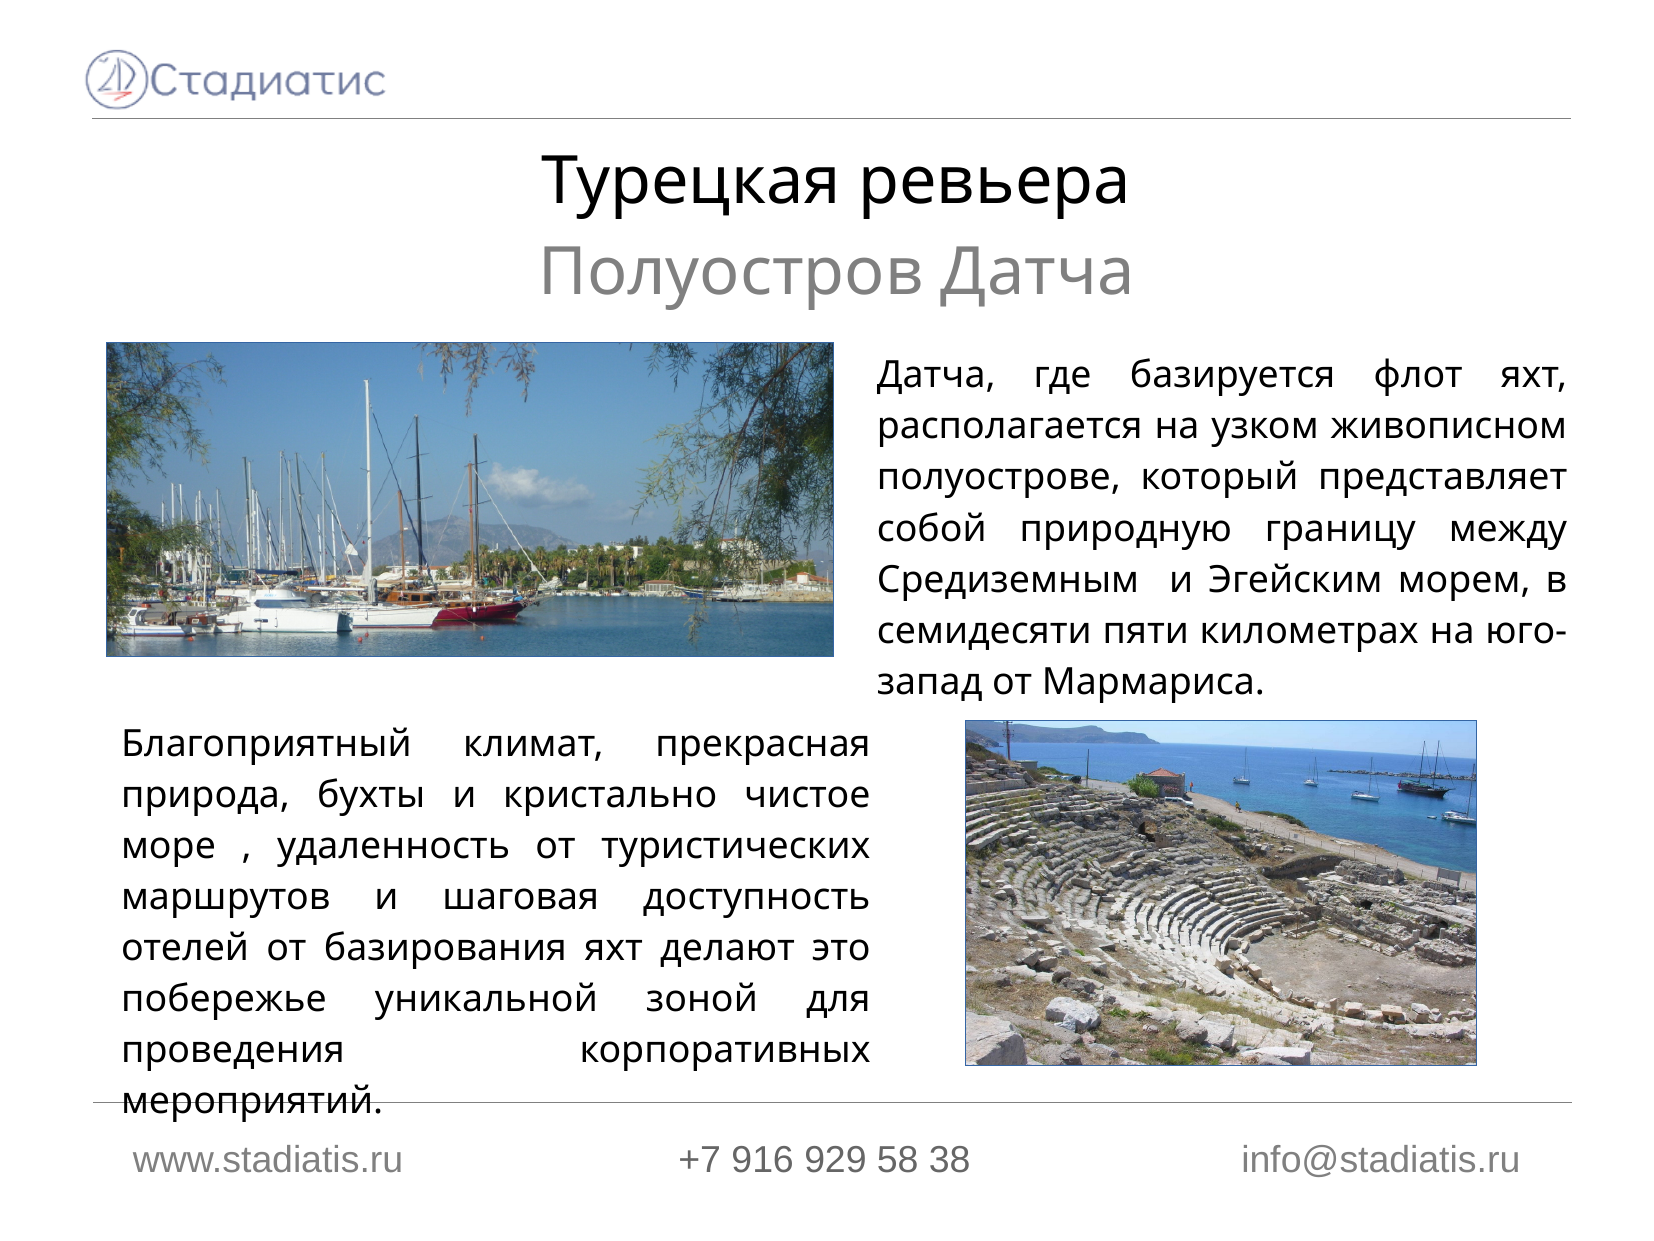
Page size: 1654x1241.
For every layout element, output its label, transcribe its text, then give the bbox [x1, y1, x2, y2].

text_box Турецкая ревьера Полуостров Датча [55, 125, 1619, 402]
text_box info@stadiatis.ru [1226, 1130, 1536, 1188]
text_box Благоприятный климат, прекрасная природа, бухты и кристально чистое море , удаленность от туристических маршрутов и шаговая доступность отелей от базирования яхт делают это побережье уникальной зоной для проведения корпоративных мероприятий. [106, 708, 886, 1065]
text_box Датча, где базируется флот яхт, располагается на узком живописном полуострове, который представляет собой природную границу между Средиземным и Эгейским морем, в семидесяти пяти километрах на юго-запад от Мармариса. [862, 340, 1583, 697]
picture [106, 342, 834, 657]
text_box +7 916 929 58 38 [663, 1130, 986, 1188]
text_box www.stadiatis.ru [118, 1130, 419, 1188]
picture [77, 44, 390, 119]
picture [965, 720, 1477, 1066]
